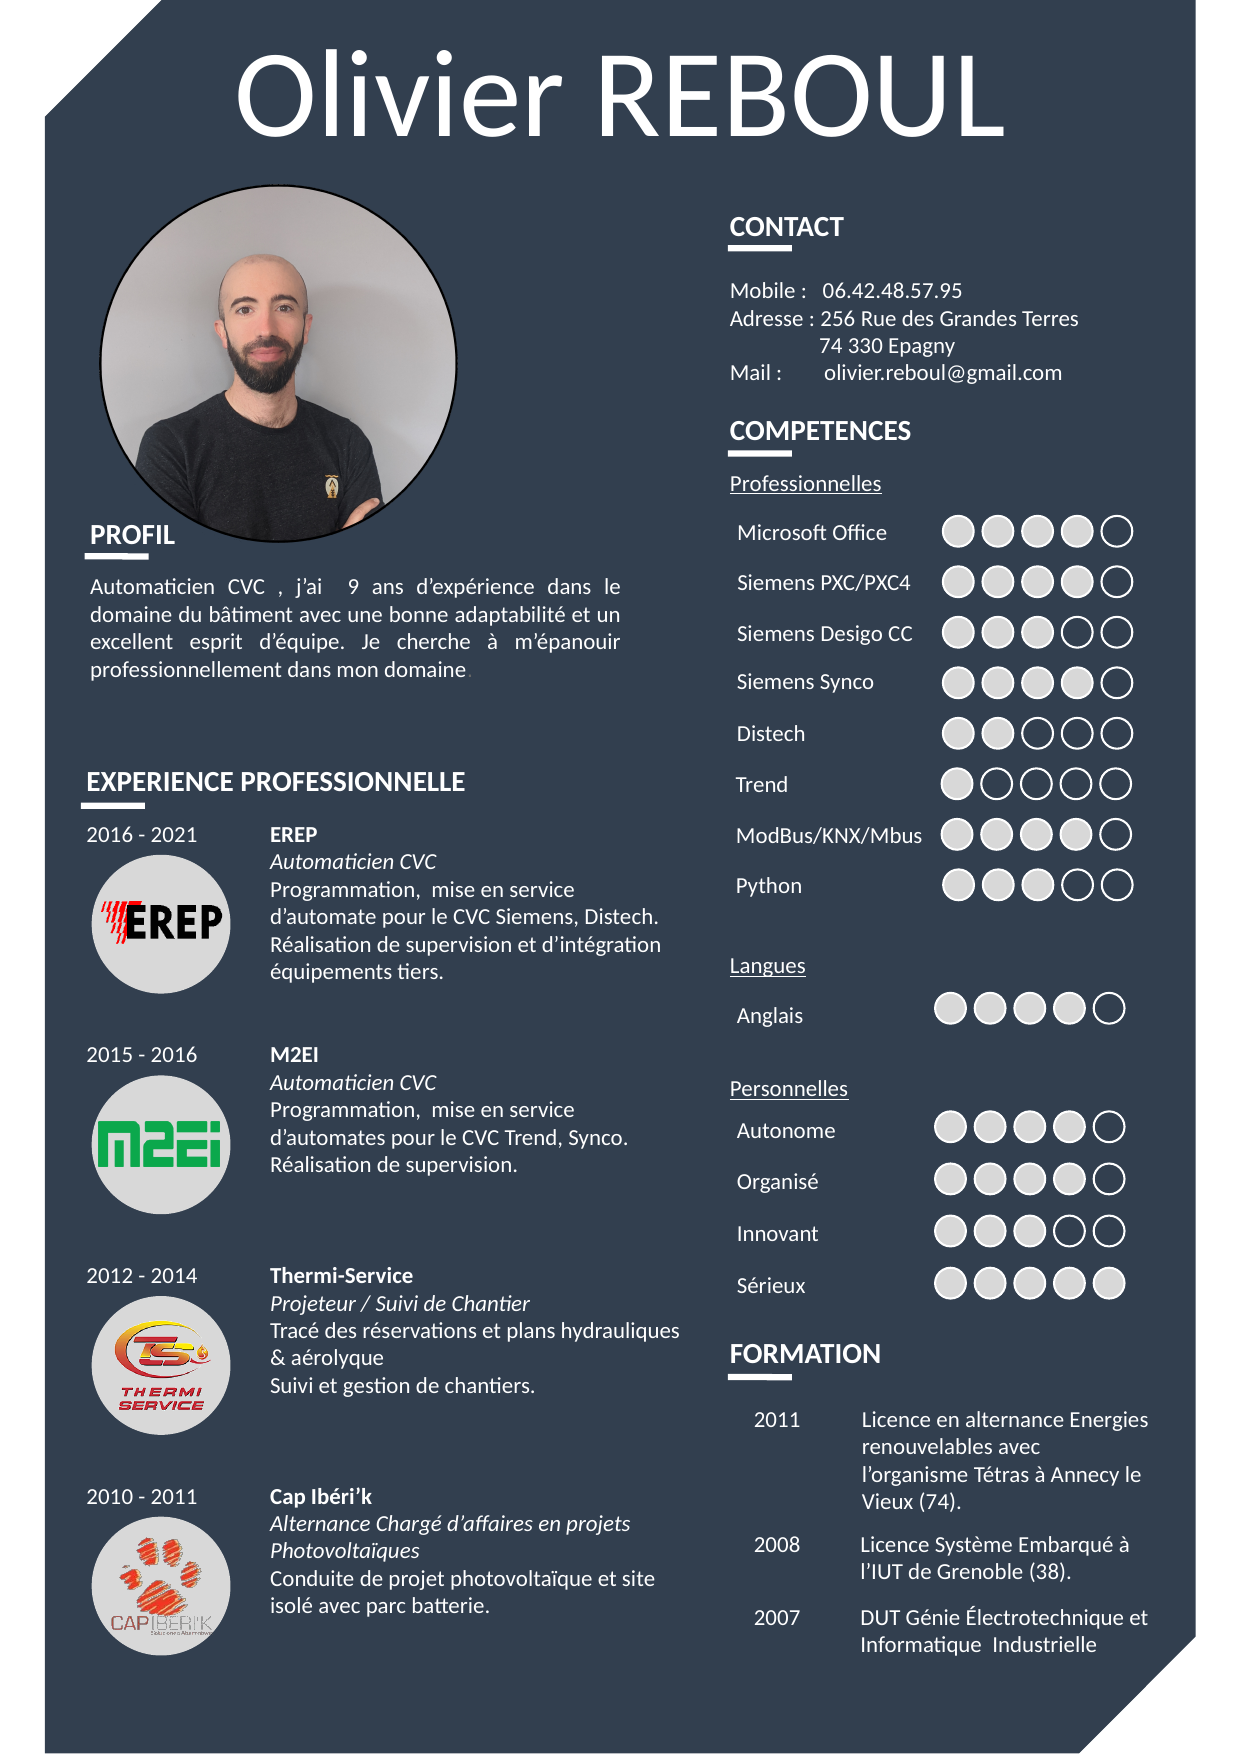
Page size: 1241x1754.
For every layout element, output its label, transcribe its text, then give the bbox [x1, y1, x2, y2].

text_box COMPETENCES [714, 403, 929, 454]
picture [98, 1121, 220, 1167]
picture [108, 1531, 215, 1638]
text_box EREP Automaticien CVC Programmation, mise en service d’automate pour le CVC Siemens, Distech. Réalisation de supervision et d’intégration équipements tiers. [254, 811, 696, 992]
text_box Organisé [721, 1159, 898, 1202]
text_box 2015 - 2016 [71, 1032, 241, 1076]
text_box 2010 - 2011 [71, 1473, 241, 1517]
text_box Distech [721, 710, 898, 754]
text_box Olivier REBOUL [137, 3, 1103, 169]
text_box Siemens Desigo CC [722, 610, 929, 654]
text_box M2EI Automaticien CVC Programmation, mise en service d’automates pour le CVC Trend, Synco. Réalisation de supervision. [254, 1032, 696, 1185]
text_box DUT Génie Électrotechnique et Informatique Industrielle [845, 1595, 1166, 1666]
text_box 2007 [738, 1595, 846, 1638]
text_box Licence en alternance Energies renouvelables avec l’organisme Tétras à Annecy le Vieux (74). [846, 1396, 1167, 1522]
text_box Python [720, 863, 965, 906]
text_box Sérieux [721, 1263, 898, 1306]
picture [99, 184, 458, 543]
text_box CONTACT [714, 199, 860, 250]
text_box Personnelles [714, 1066, 1163, 1109]
text_box Cap Ibéri’k Alternance Chargé d’affaires en projets Photovoltaïques Conduite de projet photovoltaïque et site isolé avec parc batterie. [254, 1473, 696, 1627]
picture [112, 1316, 211, 1414]
text_box Thermi-Service Projeteur / Suivi de Chantier Tracé des réservations et plans hydrauliques & aérolyque Suivi et gestion de chantiers. [254, 1253, 696, 1406]
text_box Mobile : 06.42.48.57.95 Adresse : 256 Rue des Grandes Terres 74 330 Epagny Mail : olivier.reboul@gmail.com [714, 268, 1187, 394]
text_box PROFIL [75, 507, 192, 558]
text_box Professionnelles [714, 460, 1163, 504]
text_box Autonome [721, 1107, 898, 1151]
text_box EXPERIENCE PROFESSIONNELLE [71, 755, 486, 806]
text_box Trend [720, 761, 896, 805]
text_box Siemens Synco [721, 659, 898, 702]
text_box Automaticien CVC , j’ai 9 ans d’expérience dans le domaine du bâtiment avec une bonne adaptabilité et un excellent esprit d’équipe. Je cherche à m’épanouir professionnellement dans mon domaine. [75, 564, 637, 690]
text_box 2012 - 2014 [71, 1253, 241, 1296]
text_box 2011 [738, 1397, 846, 1440]
text_box Siemens PXC/PXC4 [722, 559, 936, 603]
text_box Microsoft Office [722, 509, 925, 553]
text_box Anglais [721, 992, 898, 1036]
text_box [44, 0, 1196, 1754]
text_box FORMATION [714, 1326, 898, 1377]
text_box Licence Système Embarqué à l’IUT de Grenoble (38). [845, 1522, 1166, 1592]
text_box ModBus/KNX/Mbus [720, 813, 965, 856]
text_box Langues [714, 943, 1163, 987]
text_box Innovant [721, 1210, 898, 1254]
picture [100, 900, 223, 946]
text_box 2016 - 2021 [71, 811, 241, 855]
text_box 2008 [738, 1521, 846, 1565]
